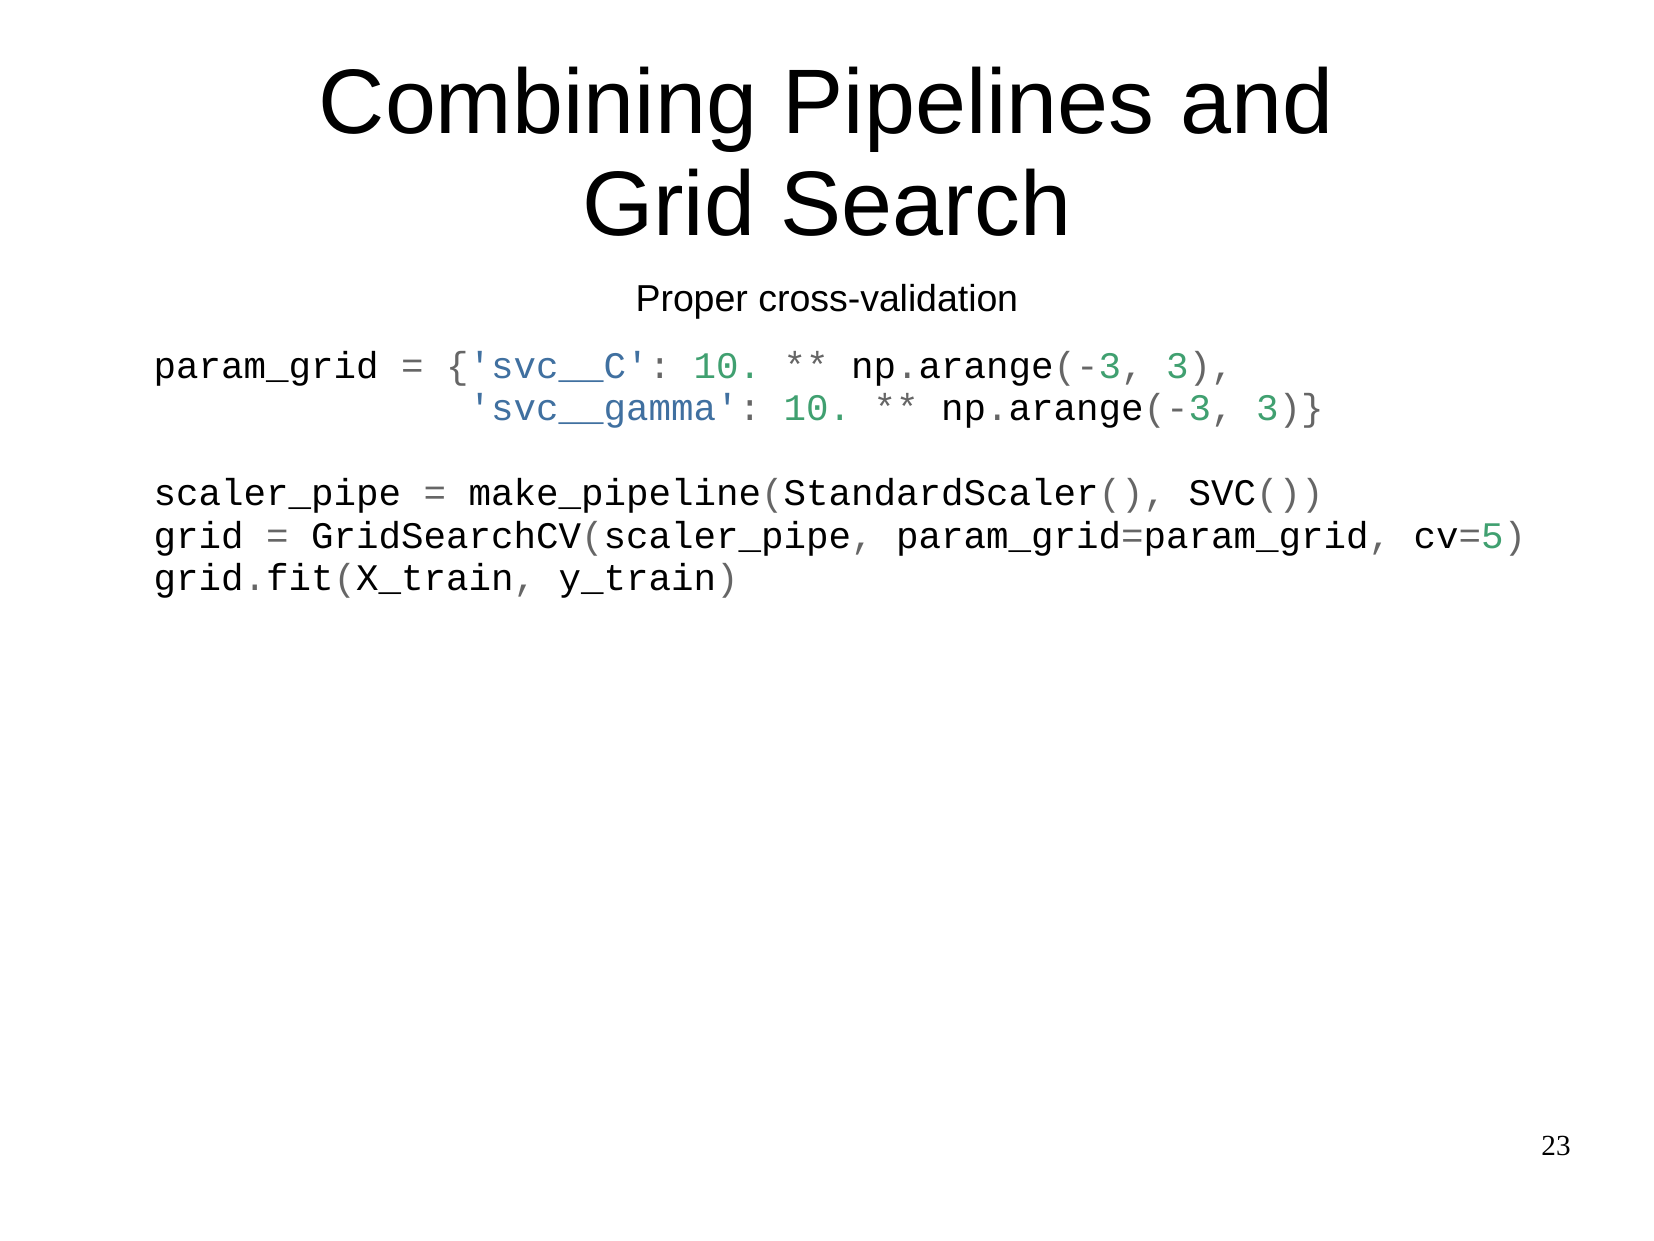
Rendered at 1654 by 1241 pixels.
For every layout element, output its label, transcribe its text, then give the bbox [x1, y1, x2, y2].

title Combining Pipelines and Grid Search [82, 49, 1571, 257]
text_box param_grid = {'svc__C': 10. ** np.arange(-3, 3), 'svc__gamma': 10. ** np.arange(-3, 3)} scaler_pipe = make_pipeline(StandardScaler(), SVC()) grid = GridSearchCV(scaler_pipe, param_grid=param_grid, cv=5) grid.fit(X_train, y_train) [153, 347, 1621, 647]
text_box Proper cross-validation [586, 270, 1067, 328]
